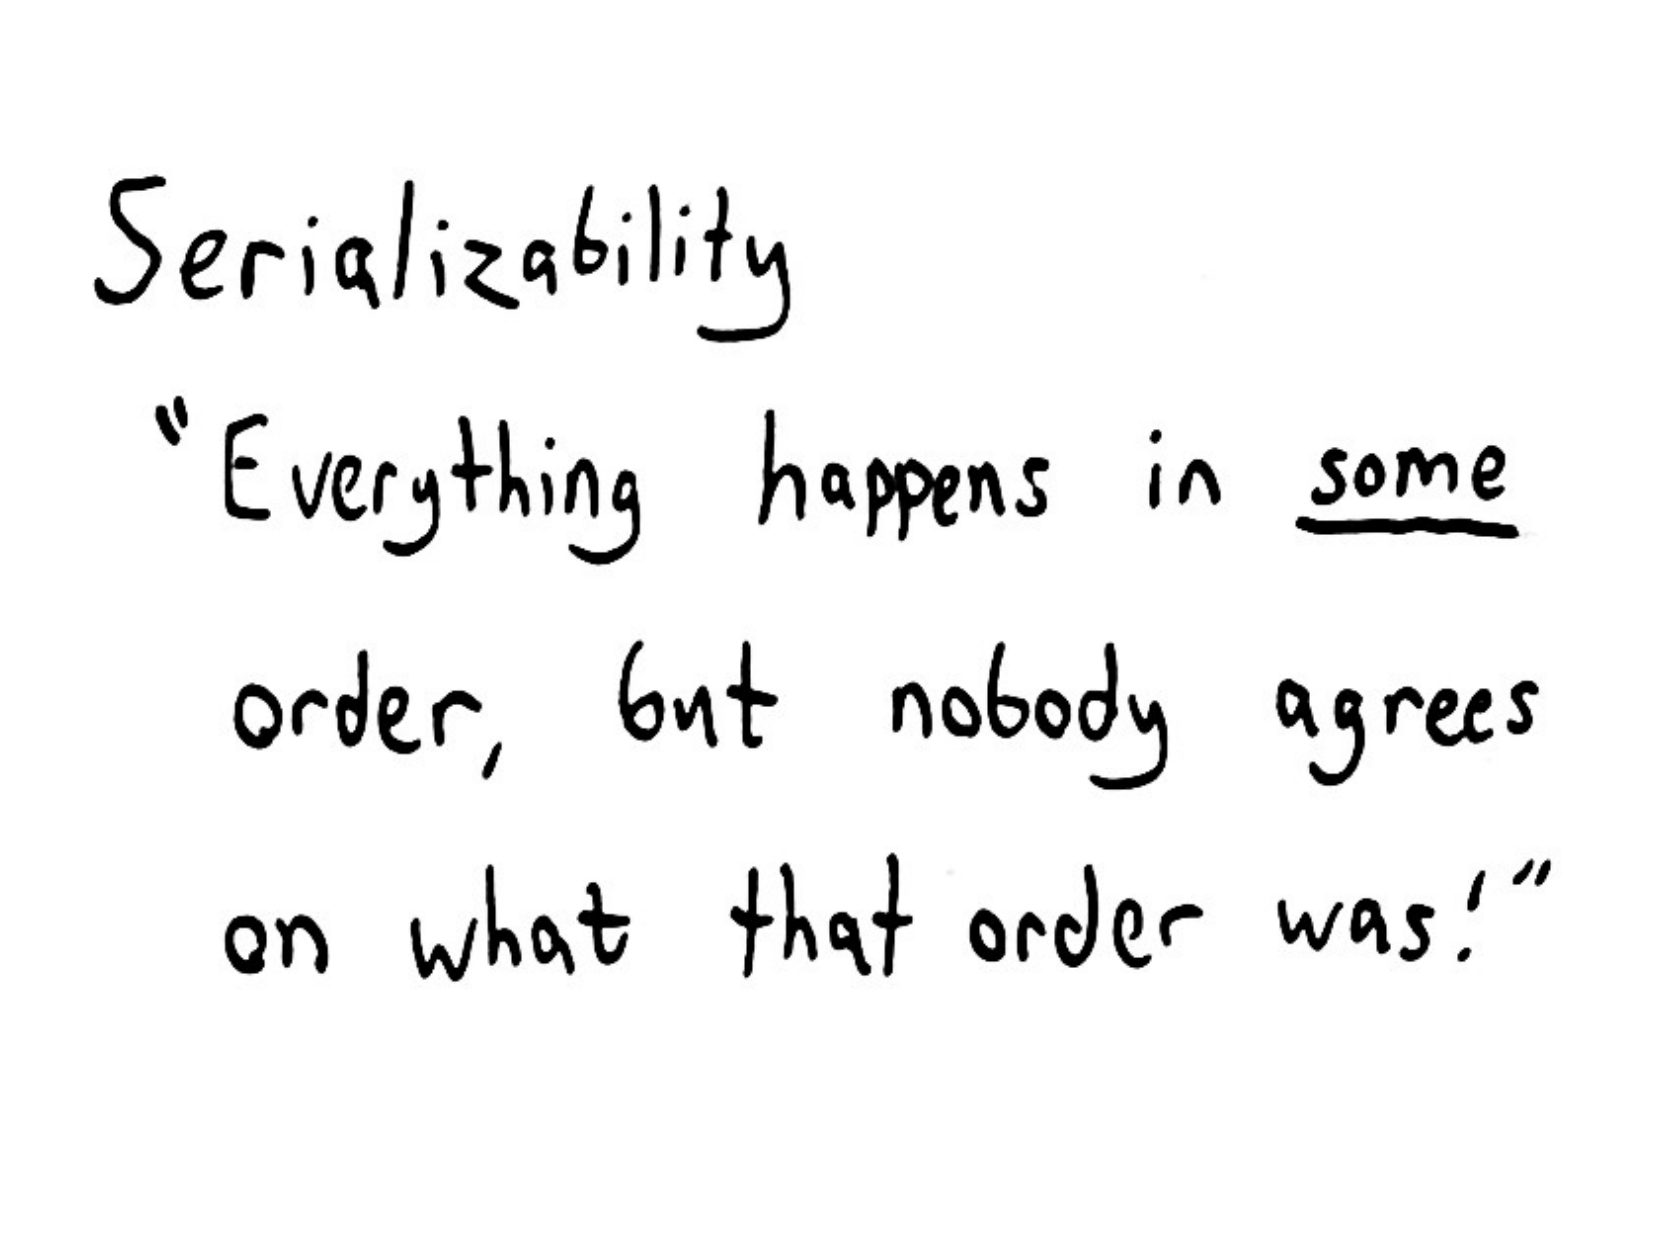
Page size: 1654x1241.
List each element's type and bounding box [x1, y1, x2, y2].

picture [30, 104, 1626, 1053]
